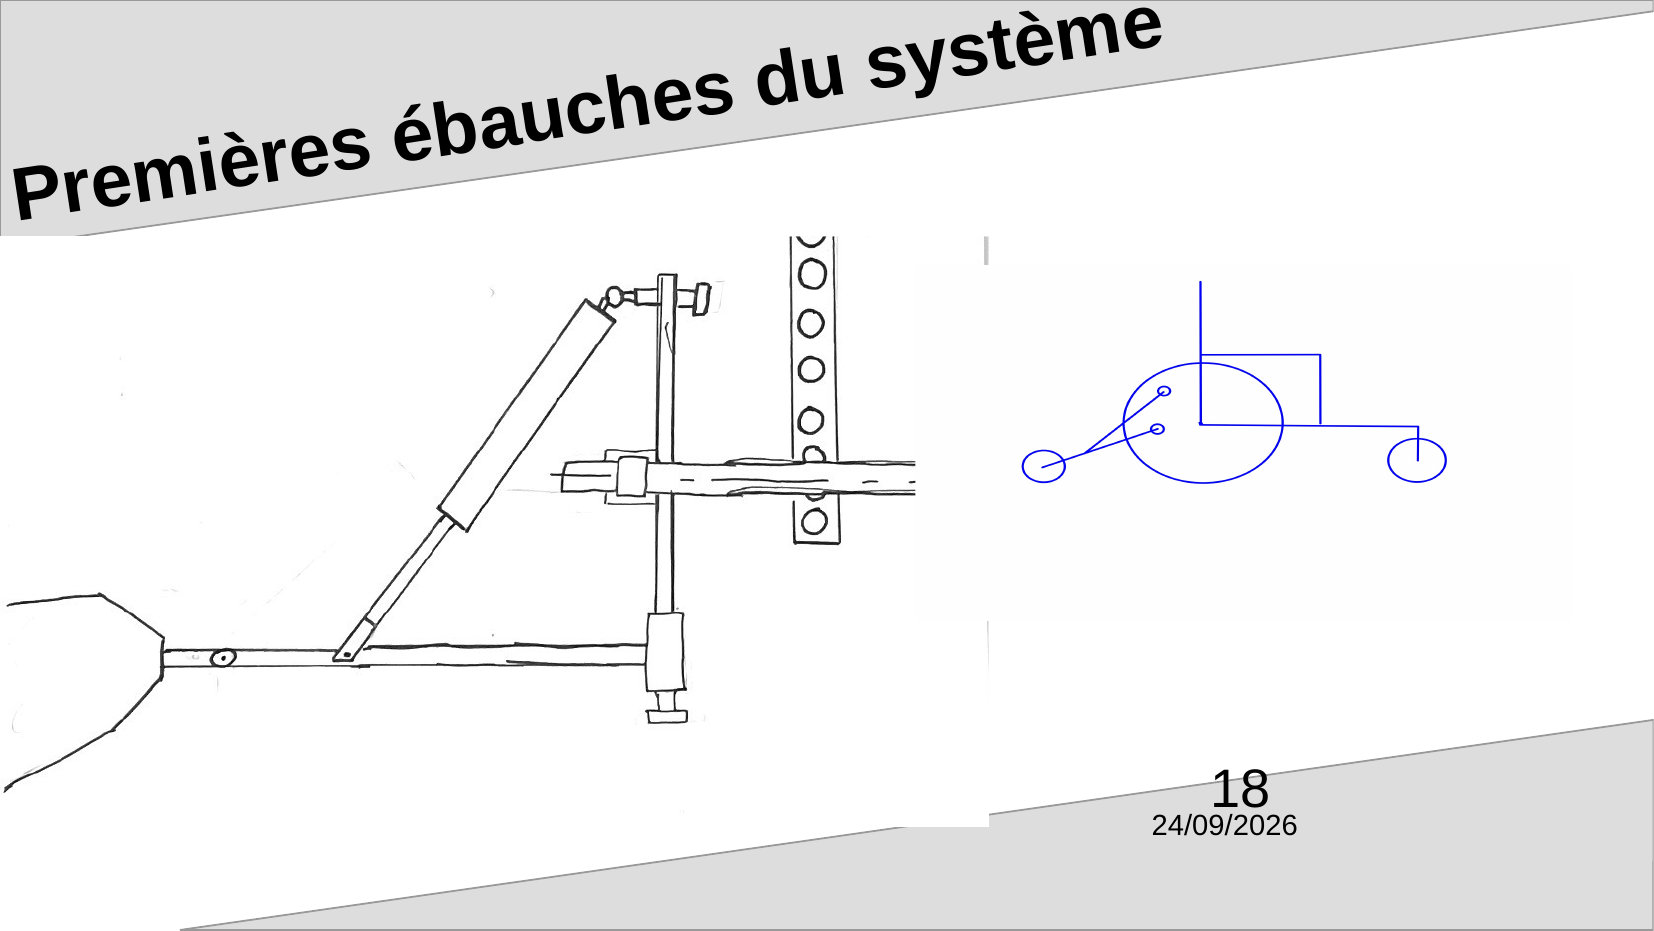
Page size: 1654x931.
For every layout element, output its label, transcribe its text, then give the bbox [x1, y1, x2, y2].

text_box [1151, 752, 1624, 871]
text_box Premières ébauches du système [0, 0, 1484, 269]
picture [0, 236, 1573, 827]
